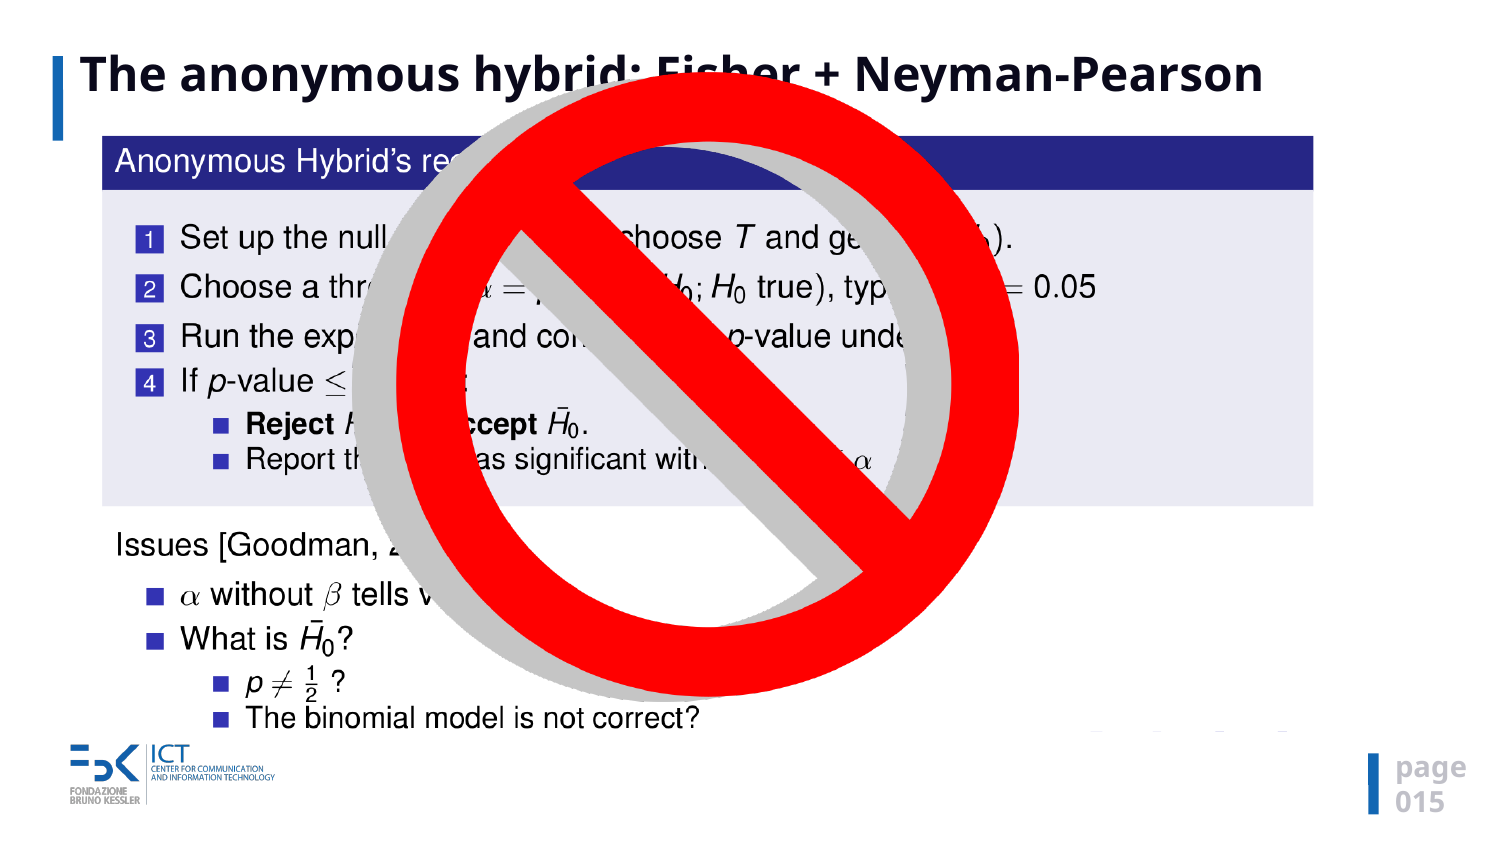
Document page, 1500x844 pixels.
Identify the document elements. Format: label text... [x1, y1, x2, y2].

title The anonymous hybrid: Fisher + Neyman-Pearson [71, 46, 325, 157]
picture [57, 37, 1317, 815]
title The anonymous hybrid: Fisher + Neyman-Pearson [1019, 46, 1300, 133]
slide_number page 0<number> [1387, 744, 1500, 823]
